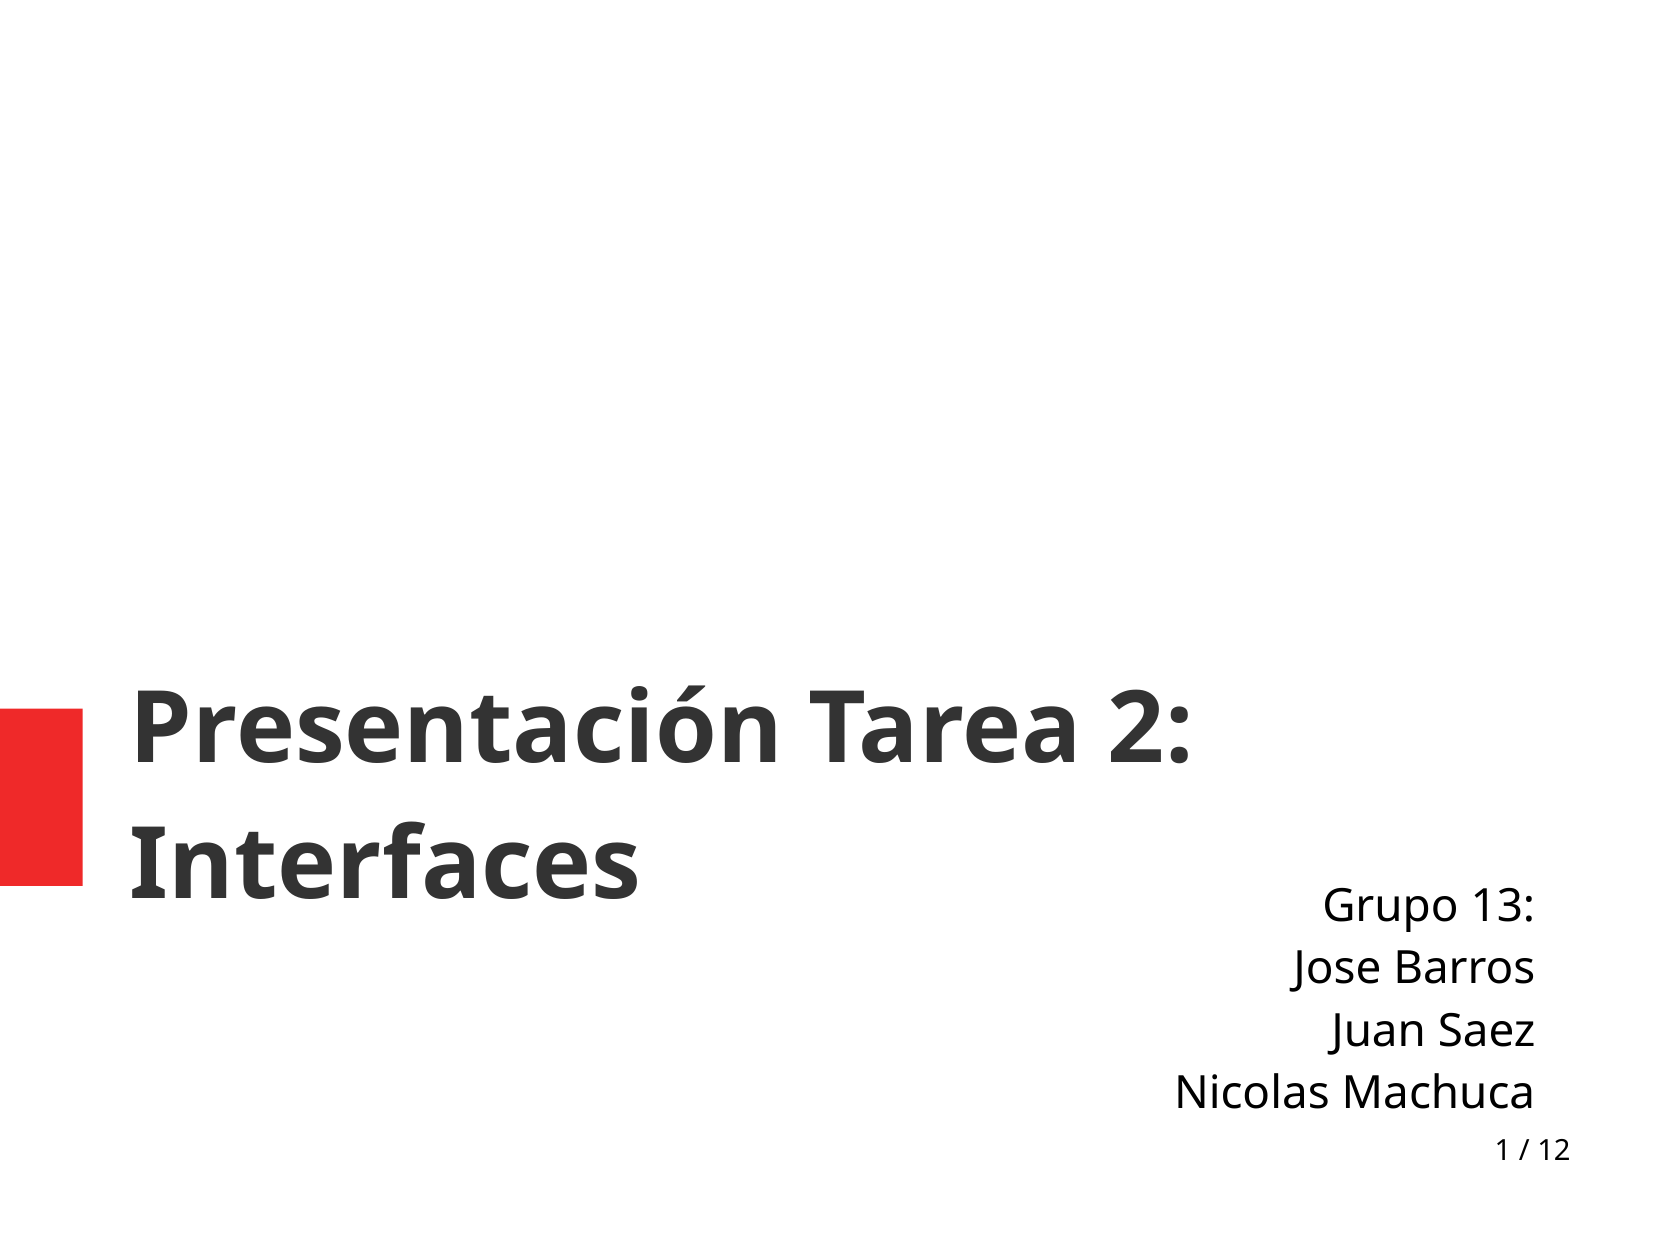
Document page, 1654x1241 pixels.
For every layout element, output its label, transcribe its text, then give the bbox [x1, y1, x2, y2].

subtitle Grupo 13: Jose Barros Juan Saez Nicolas Machuca [129, 872, 1536, 1186]
title Presentación Tarea 2: Interfaces [129, 655, 1536, 872]
